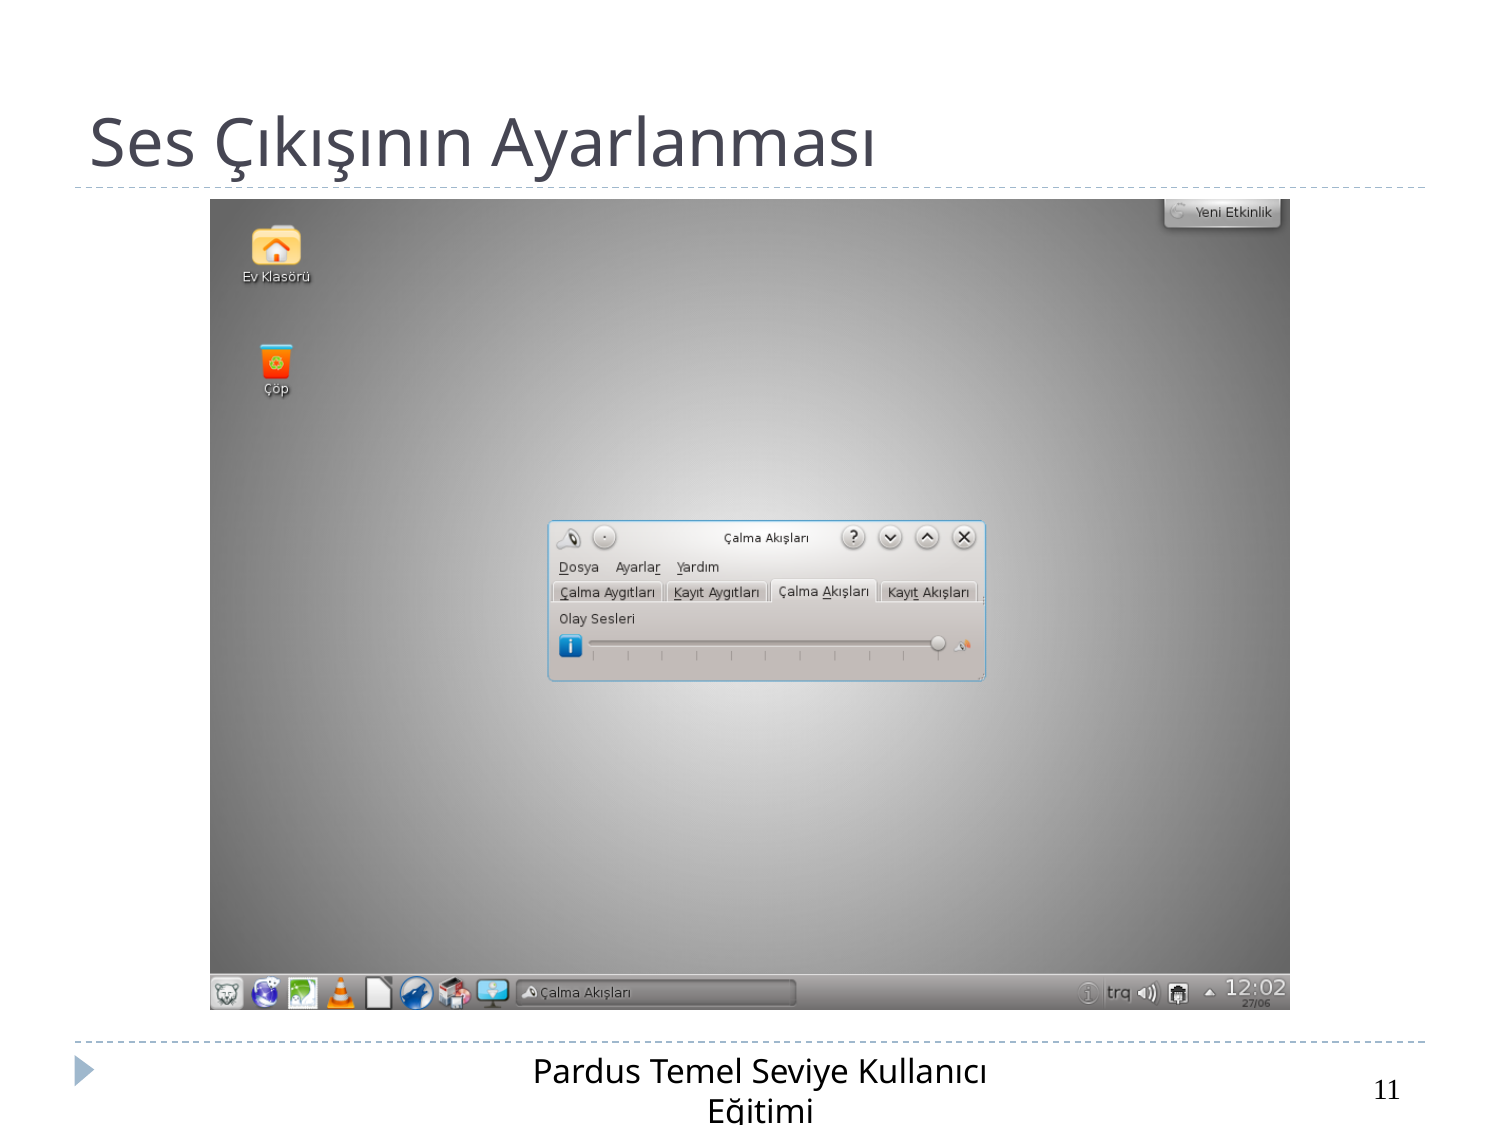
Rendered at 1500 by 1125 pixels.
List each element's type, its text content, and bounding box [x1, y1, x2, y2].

picture [210, 199, 1290, 1010]
title Ses Çıkışının Ayarlanması [75, 24, 1425, 188]
